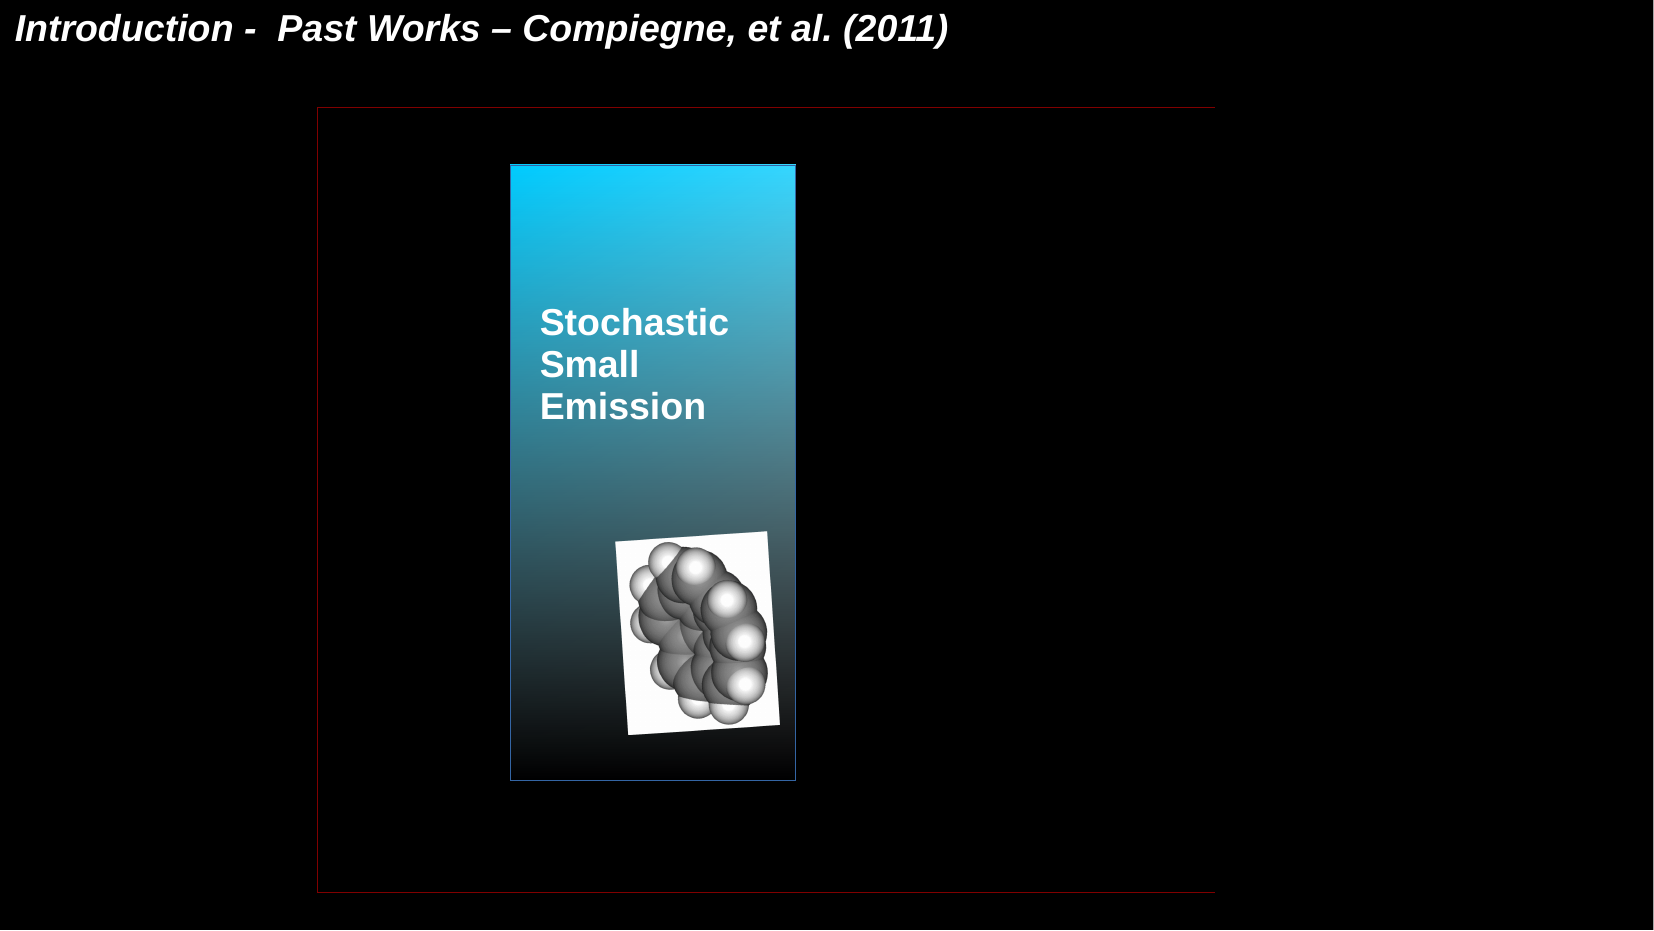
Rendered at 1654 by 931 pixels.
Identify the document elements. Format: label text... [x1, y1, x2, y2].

picture [315, 105, 1216, 893]
text_box Stochastic Small Emission [525, 294, 781, 436]
text_box Introduction - Past Works – Compiegne, et al. (2011) [0, 0, 1654, 57]
text_box [510, 165, 796, 781]
